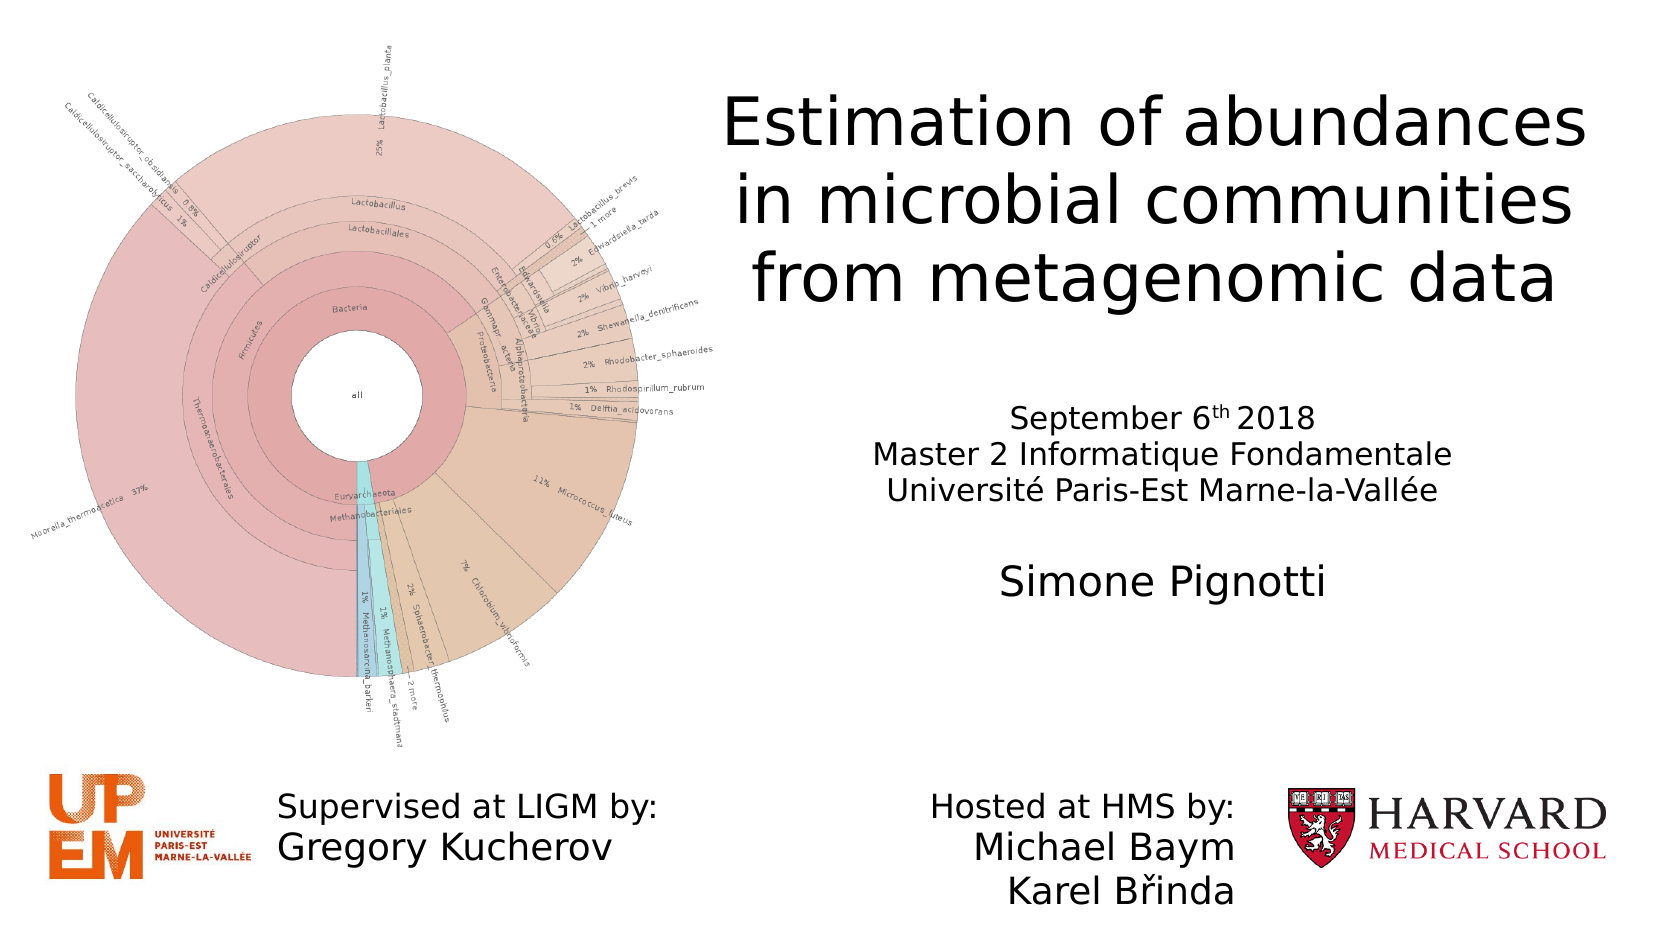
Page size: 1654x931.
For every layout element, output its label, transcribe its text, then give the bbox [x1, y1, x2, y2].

picture [0, 45, 991, 747]
text_box September 6th 2018 Master 2 Informatique Fondamentale Université Paris-Est Marne-la-Vallée Simone Pignotti [857, 392, 1469, 661]
picture [1259, 704, 1636, 931]
text_box Supervised at LIGM by: Gregory Kucherov [262, 780, 728, 916]
picture [45, 764, 263, 886]
text_box Hosted at HMS by: Michael Baym Karel Břinda [915, 780, 1291, 921]
title Estimation of abundances in microbial communities from metagenomic data [720, 25, 1591, 376]
